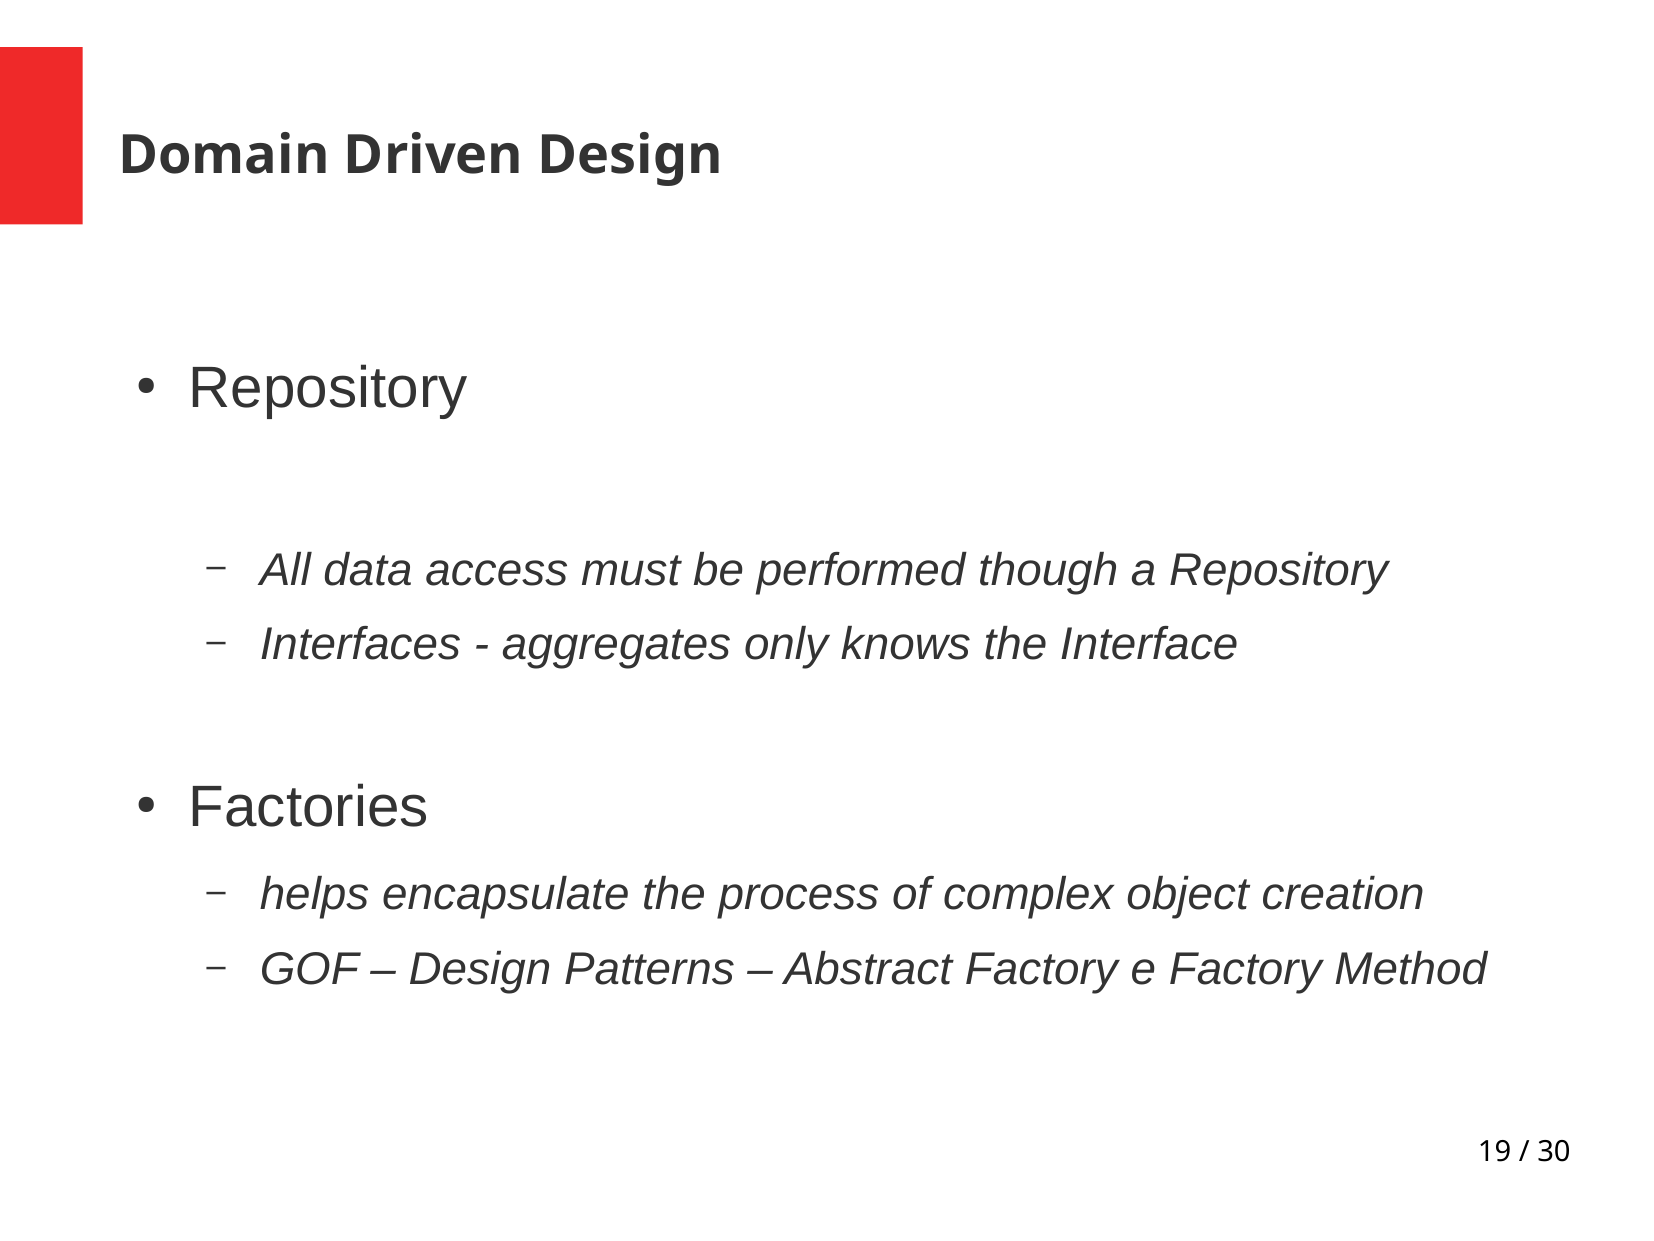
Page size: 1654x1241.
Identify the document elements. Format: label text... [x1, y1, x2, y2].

title Domain Driven Design [118, 49, 1571, 257]
list Repository All data access must be performed though a Repository Interfaces - aggregates only knows the Interface Factories helps encapsulate the process of complex object creation GOF – Design Patterns – Abstract Factory e Factory Method [118, 354, 1536, 1074]
